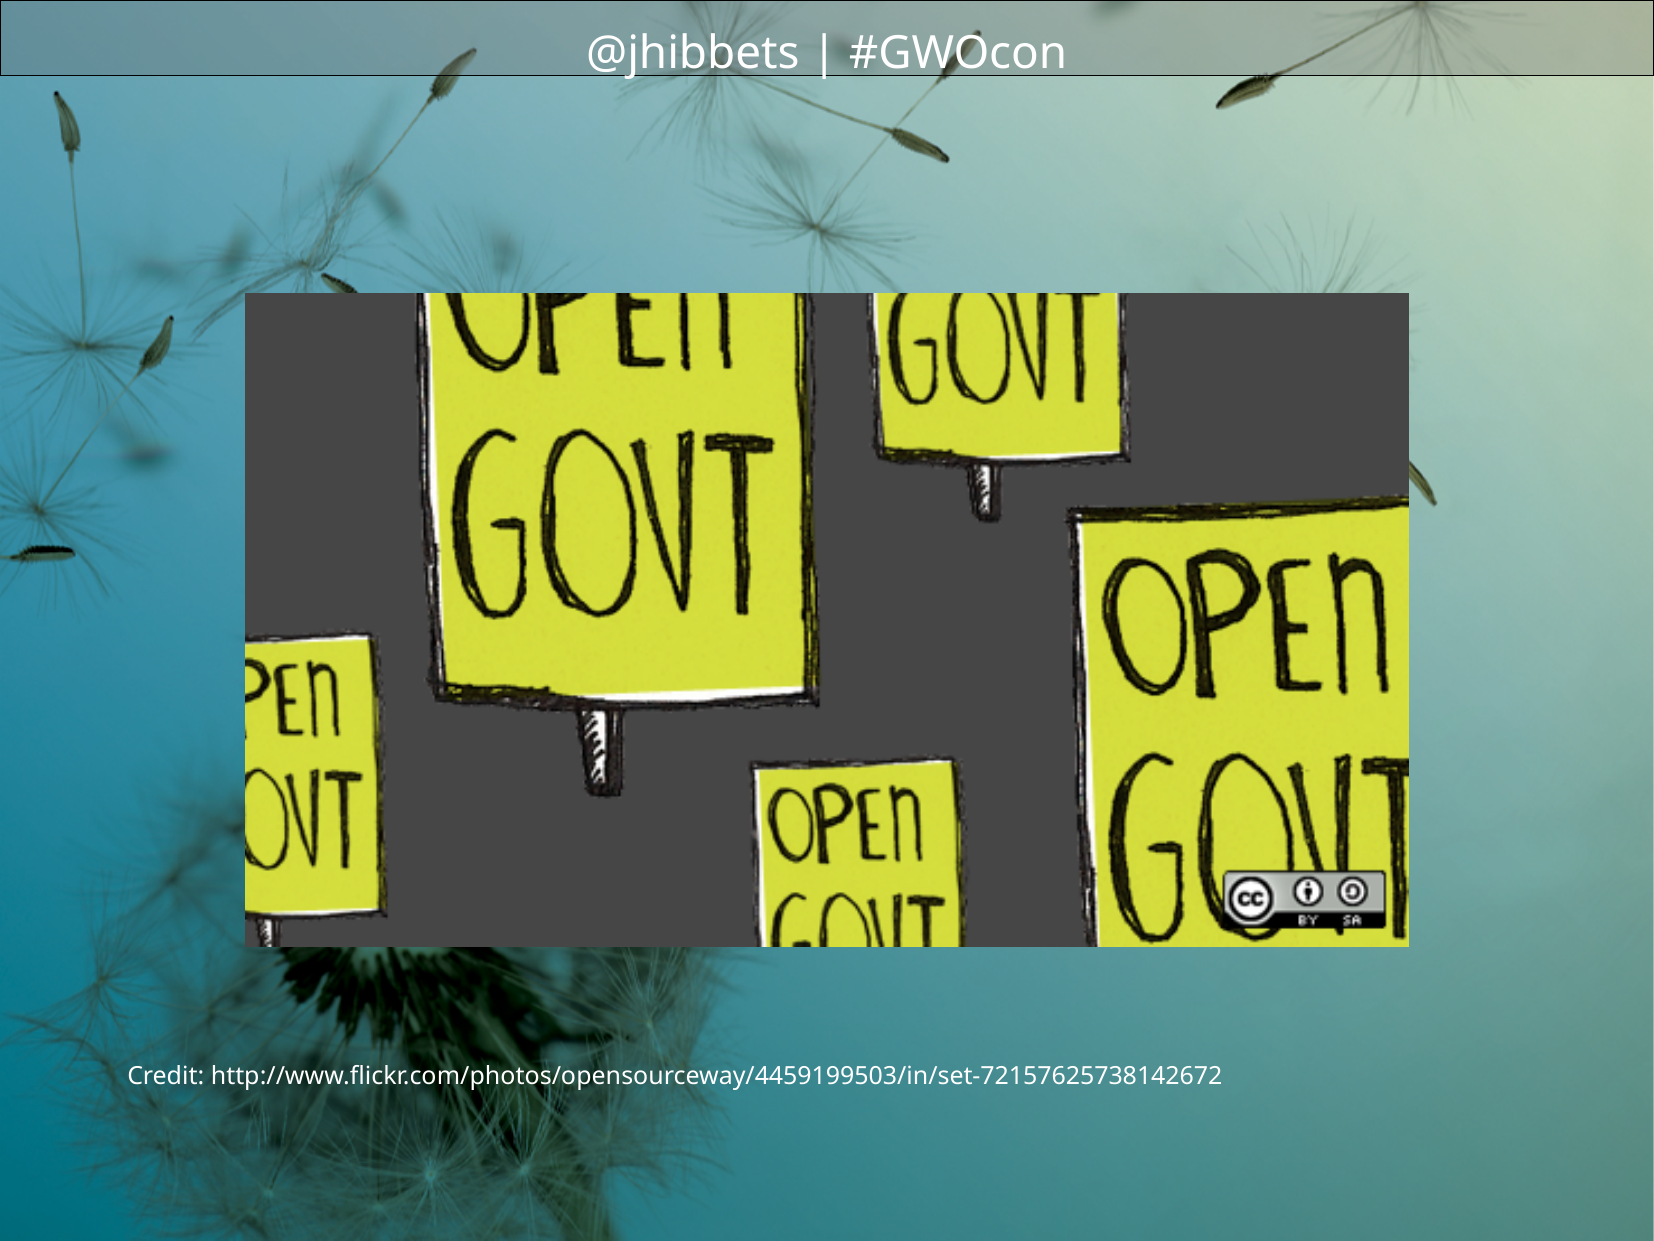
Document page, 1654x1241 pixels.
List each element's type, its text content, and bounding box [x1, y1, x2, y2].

text_box Credit: http://www.flickr.com/photos/opensourceway/4459199503/in/set-72157625738142672 [112, 1050, 1236, 1093]
picture [0, 76, 1654, 1241]
